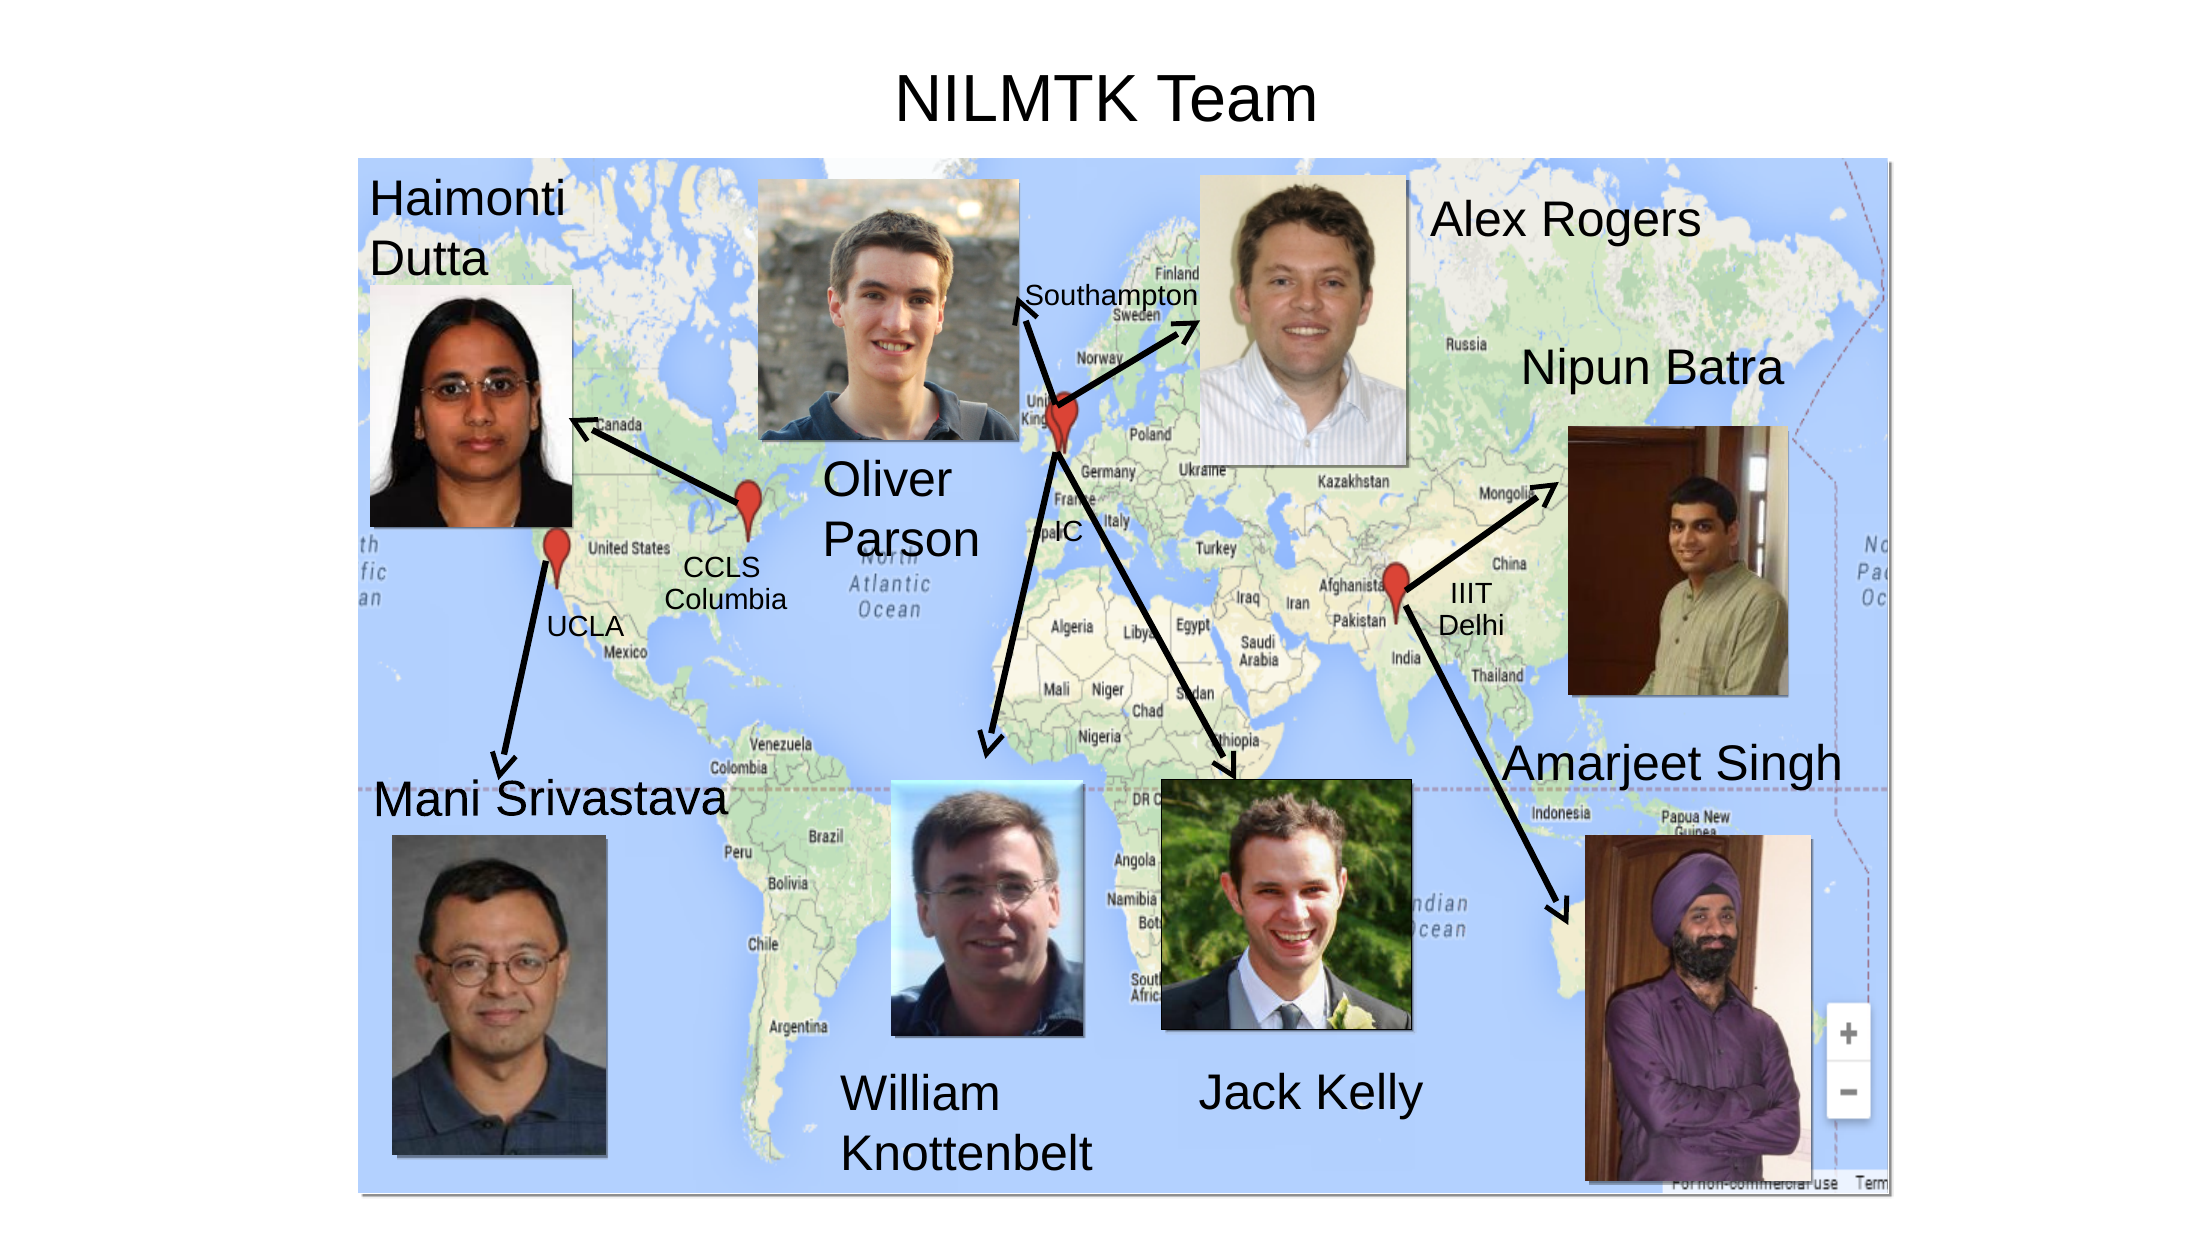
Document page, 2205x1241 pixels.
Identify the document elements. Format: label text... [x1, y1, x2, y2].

text_box Amarjeet Singh [1486, 723, 1935, 799]
text_box Jack Kelly [1183, 1051, 1504, 1127]
text_box Mani Srivastava [357, 756, 839, 834]
text_box William Knottenbelt [825, 1052, 1185, 1188]
text_box UCLA [531, 602, 640, 650]
text_box Oliver Parson [807, 439, 1019, 575]
text_box Haimonti Dutta [354, 158, 776, 294]
text_box IC [1039, 507, 1099, 556]
text_box CCLS Columbia [649, 543, 803, 624]
text_box NILMTK Team [879, 53, 1335, 143]
text_box Nipun Batra [1505, 326, 1864, 402]
picture [357, 158, 1888, 1194]
text_box Southampton [1009, 271, 1214, 320]
text_box IIIT Delhi [1423, 569, 1520, 650]
text_box Alex Rogers [1415, 179, 1805, 255]
